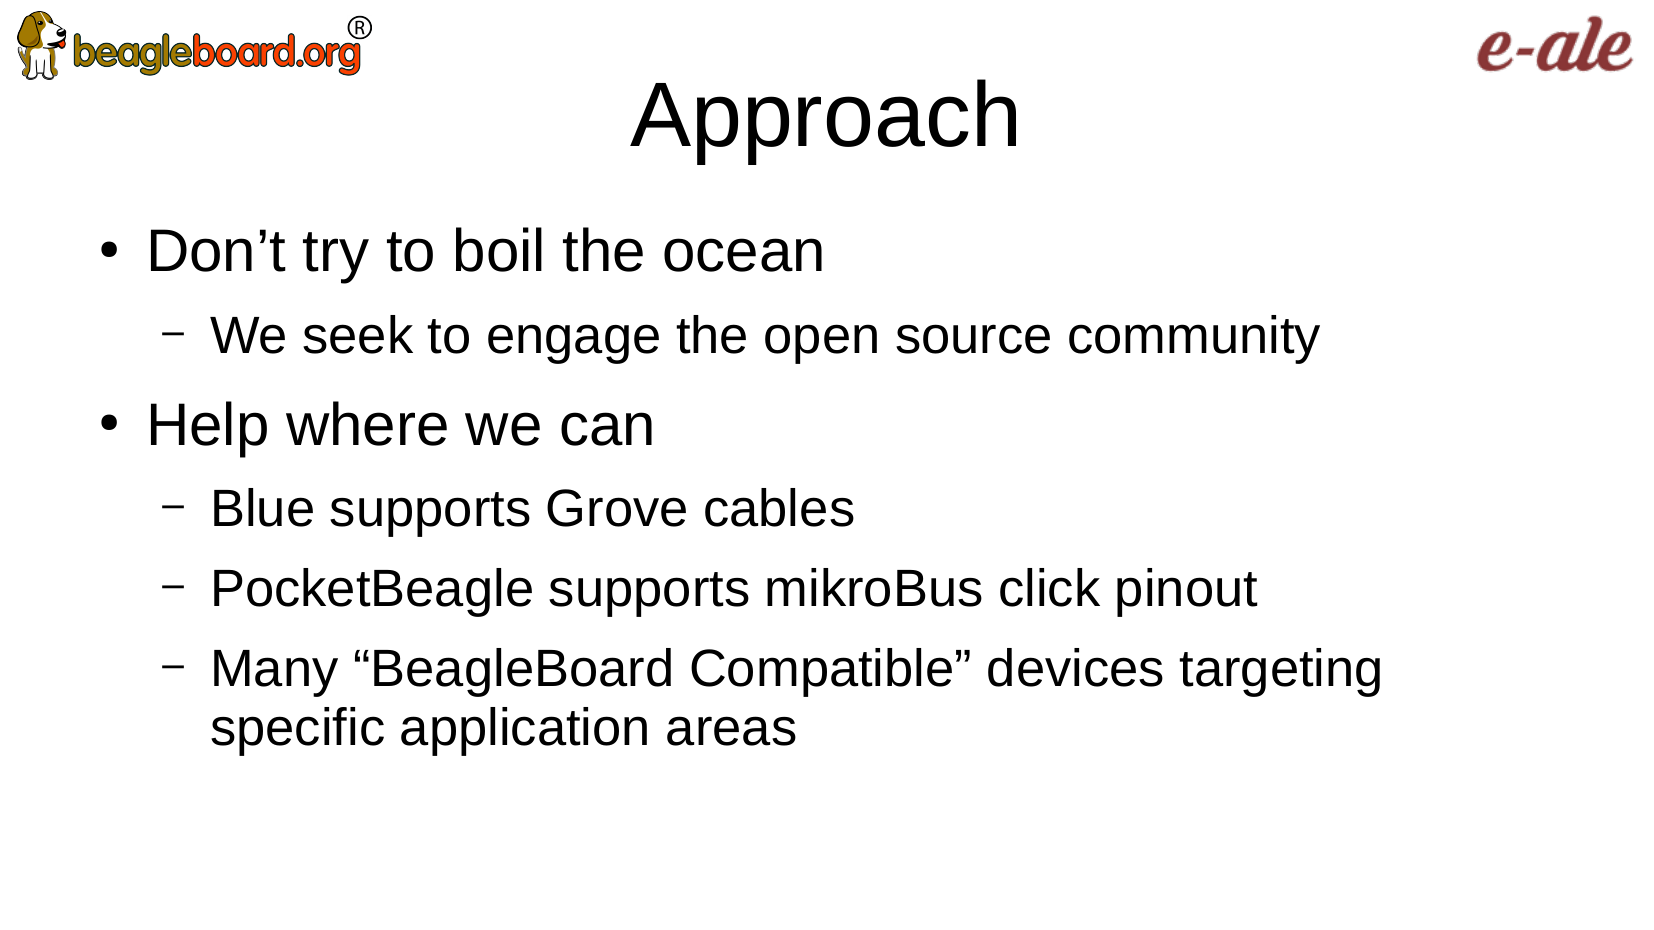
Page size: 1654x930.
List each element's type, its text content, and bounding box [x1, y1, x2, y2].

list Don’t try to boil the ocean We seek to engage the open source community Help where we can Blue supports Grove cables PocketBeagle supports mikroBus click pinout Many “BeagleBoard Compatible” devices targeting specific application areas [82, 217, 1571, 757]
picture [17, 11, 372, 80]
picture [1475, 14, 1636, 74]
title Approach [82, 37, 1571, 193]
